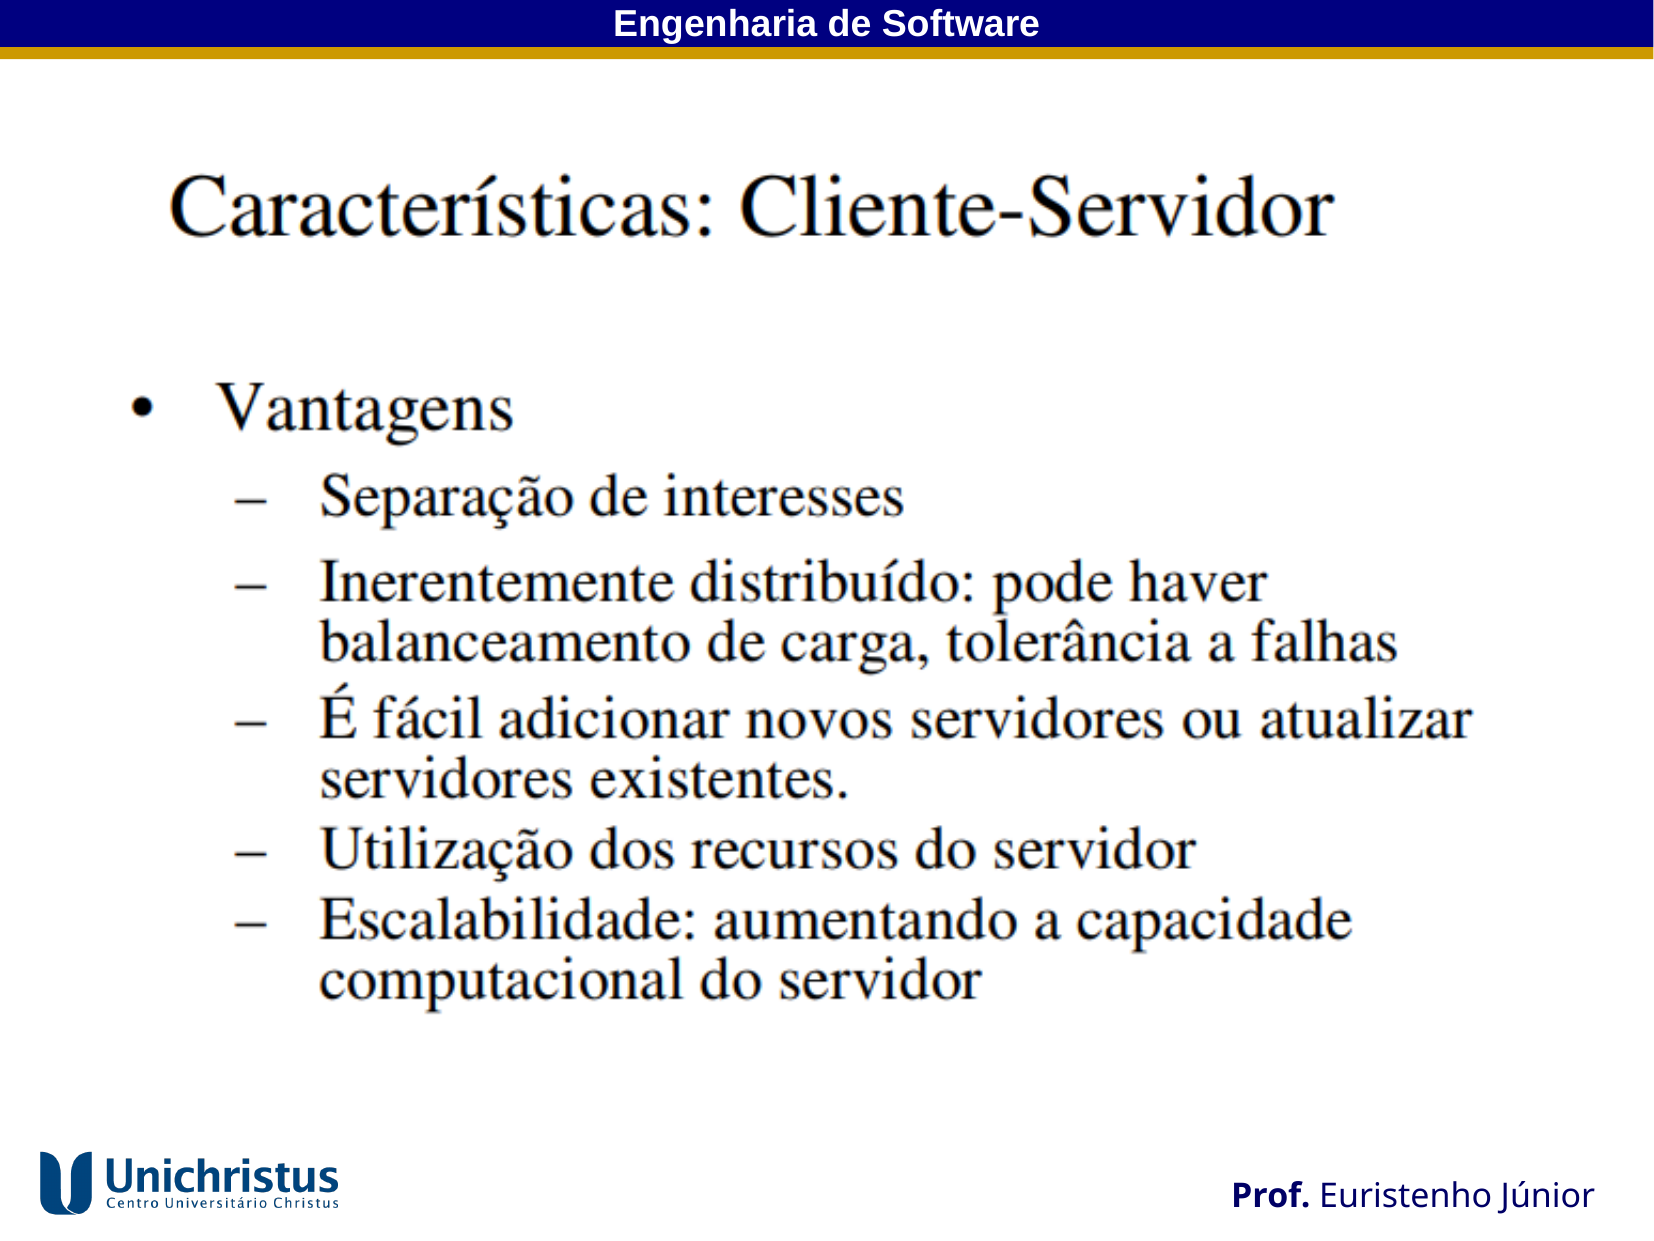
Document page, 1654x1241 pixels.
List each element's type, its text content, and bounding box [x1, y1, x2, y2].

text_box [0, 47, 1654, 60]
picture [35, 1148, 343, 1217]
picture [94, 159, 1517, 1040]
text_box Engenharia de Software [0, 0, 1654, 47]
text_box Prof. Euristenho Júnior [1216, 1163, 1654, 1224]
